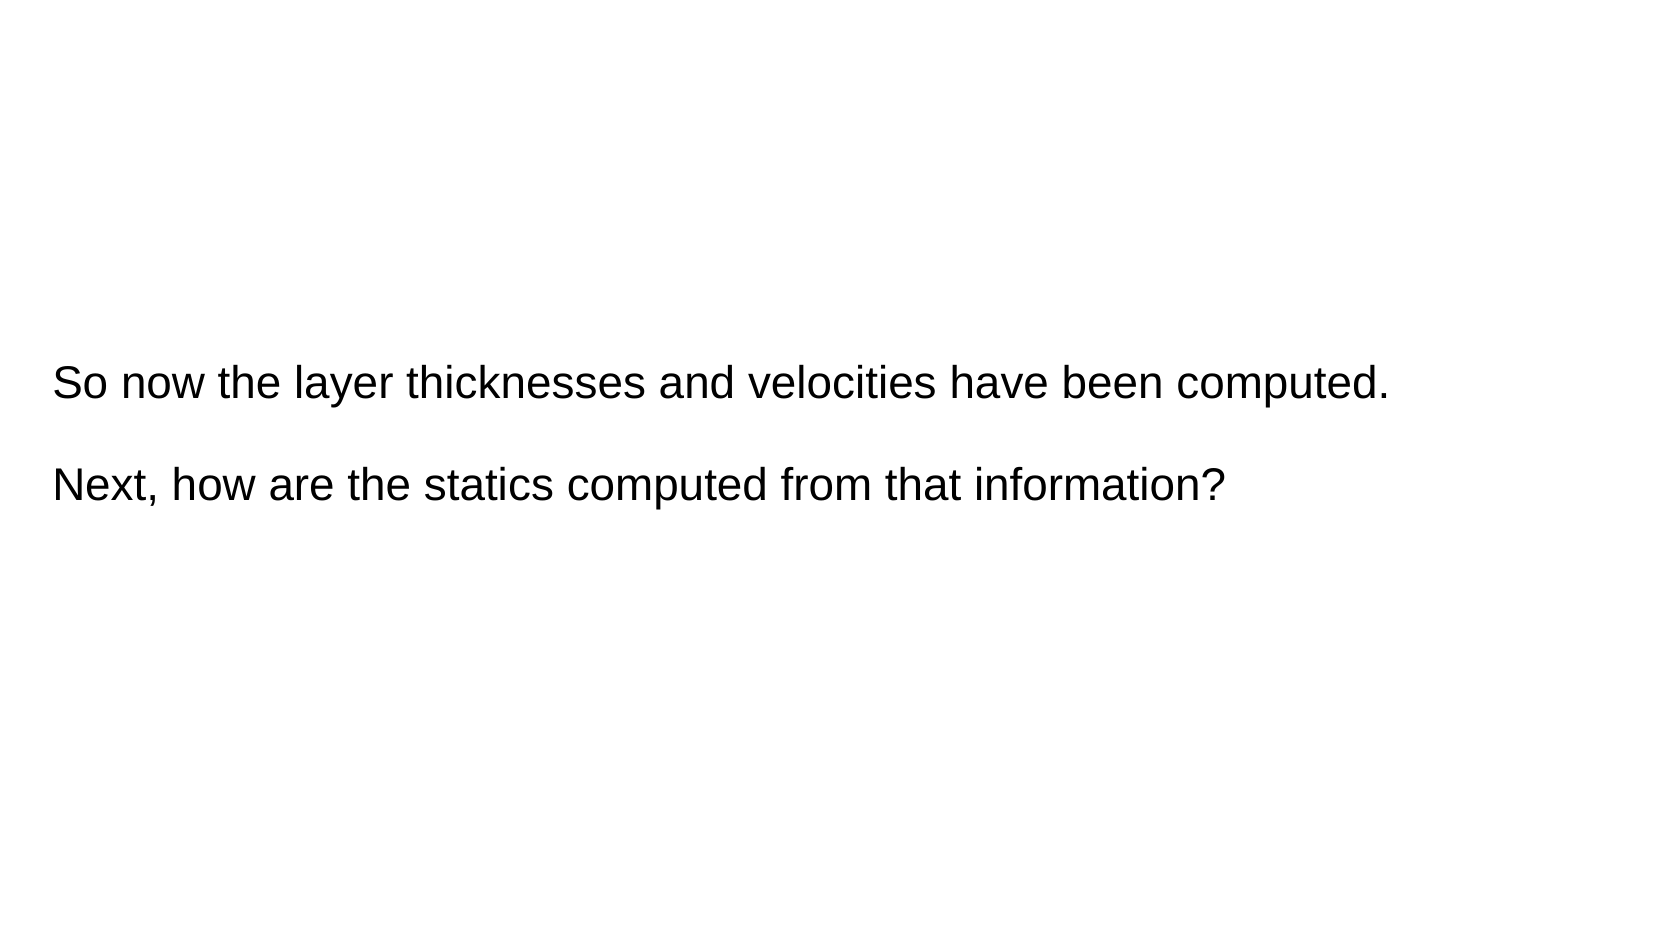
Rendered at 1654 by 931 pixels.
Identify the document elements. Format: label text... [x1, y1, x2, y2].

text_box So now the layer thicknesses and velocities have been computed. Next, how are the statics computed from that information? [37, 0, 1654, 931]
